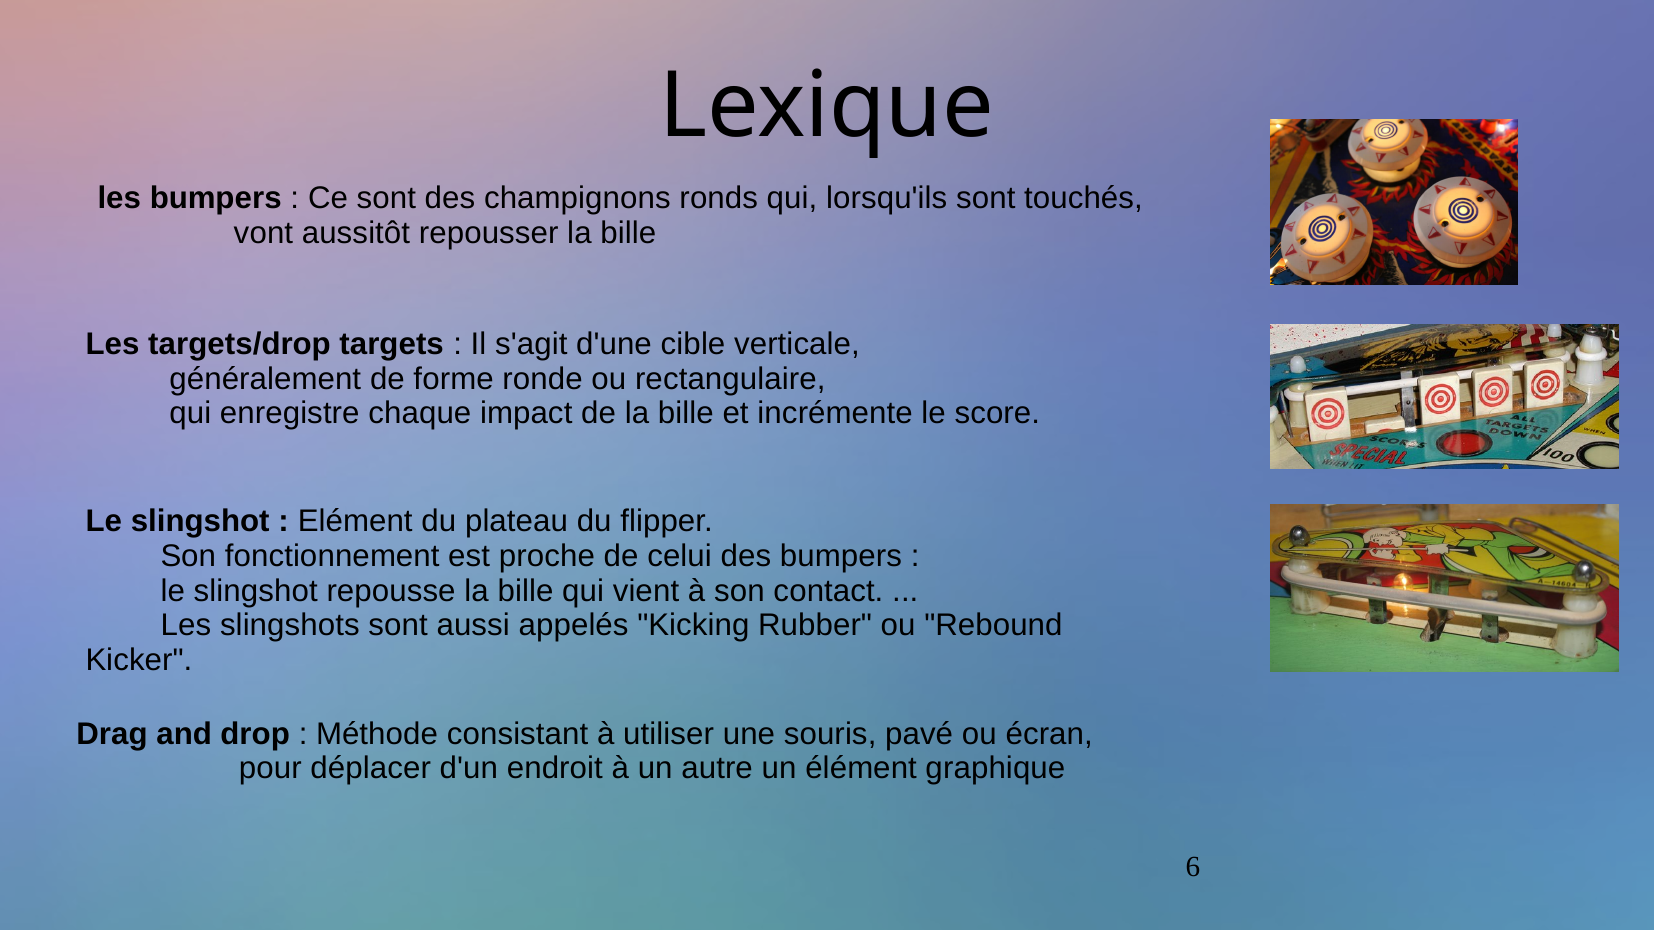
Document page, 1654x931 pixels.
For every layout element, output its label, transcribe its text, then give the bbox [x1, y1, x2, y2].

text_box Les targets/drop targets : Il s'agit d'une cible verticale, généralement de forme ronde ou rectangulaire, qui enregistre chaque impact de la bille et incrémente le score. [70, 318, 1136, 443]
text_box Drag and drop : Méthode consistant à utiliser une souris, pavé ou écran, pour déplacer d'un endroit à un autre un élément graphique [61, 708, 1193, 828]
text_box Le slingshot : Elément du plateau du flipper. Son fonctionnement est proche de celui des bumpers : le slingshot repousse la bille qui vient à son contact. ... Les slingshots sont aussi appelés "Kicking Rubber" ou "Rebound Kicker". [70, 495, 1170, 650]
text_box les bumpers : Ce sont des champignons ronds qui, lorsqu'ils sont touchés, vont aussitôt repousser la bille [82, 172, 1173, 261]
title Lexique [82, 21, 1571, 178]
text_box [1185, 847, 1571, 912]
picture [0, 0, 1654, 930]
